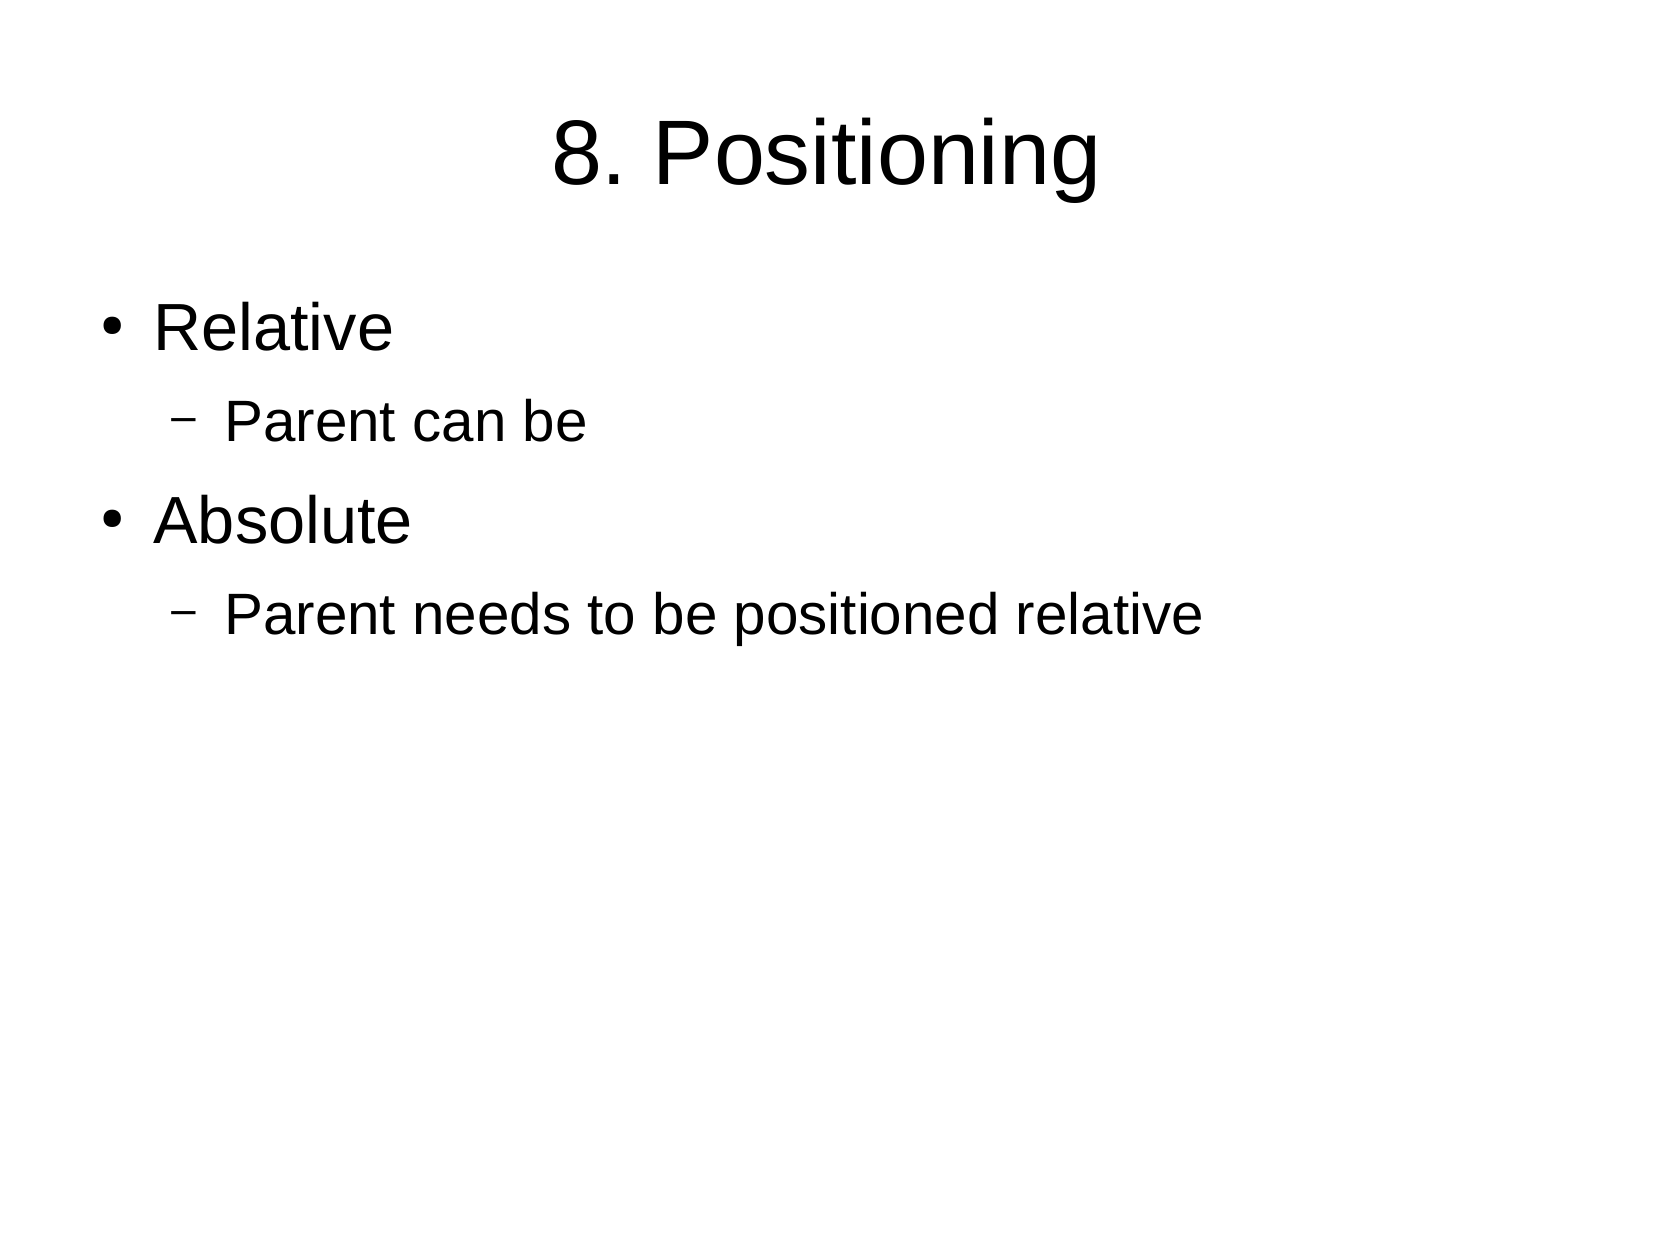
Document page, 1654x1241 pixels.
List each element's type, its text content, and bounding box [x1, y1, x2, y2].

title 8. Positioning [82, 49, 1571, 257]
list Relative Parent can be Absolute Parent needs to be positioned relative [82, 290, 1571, 1010]
